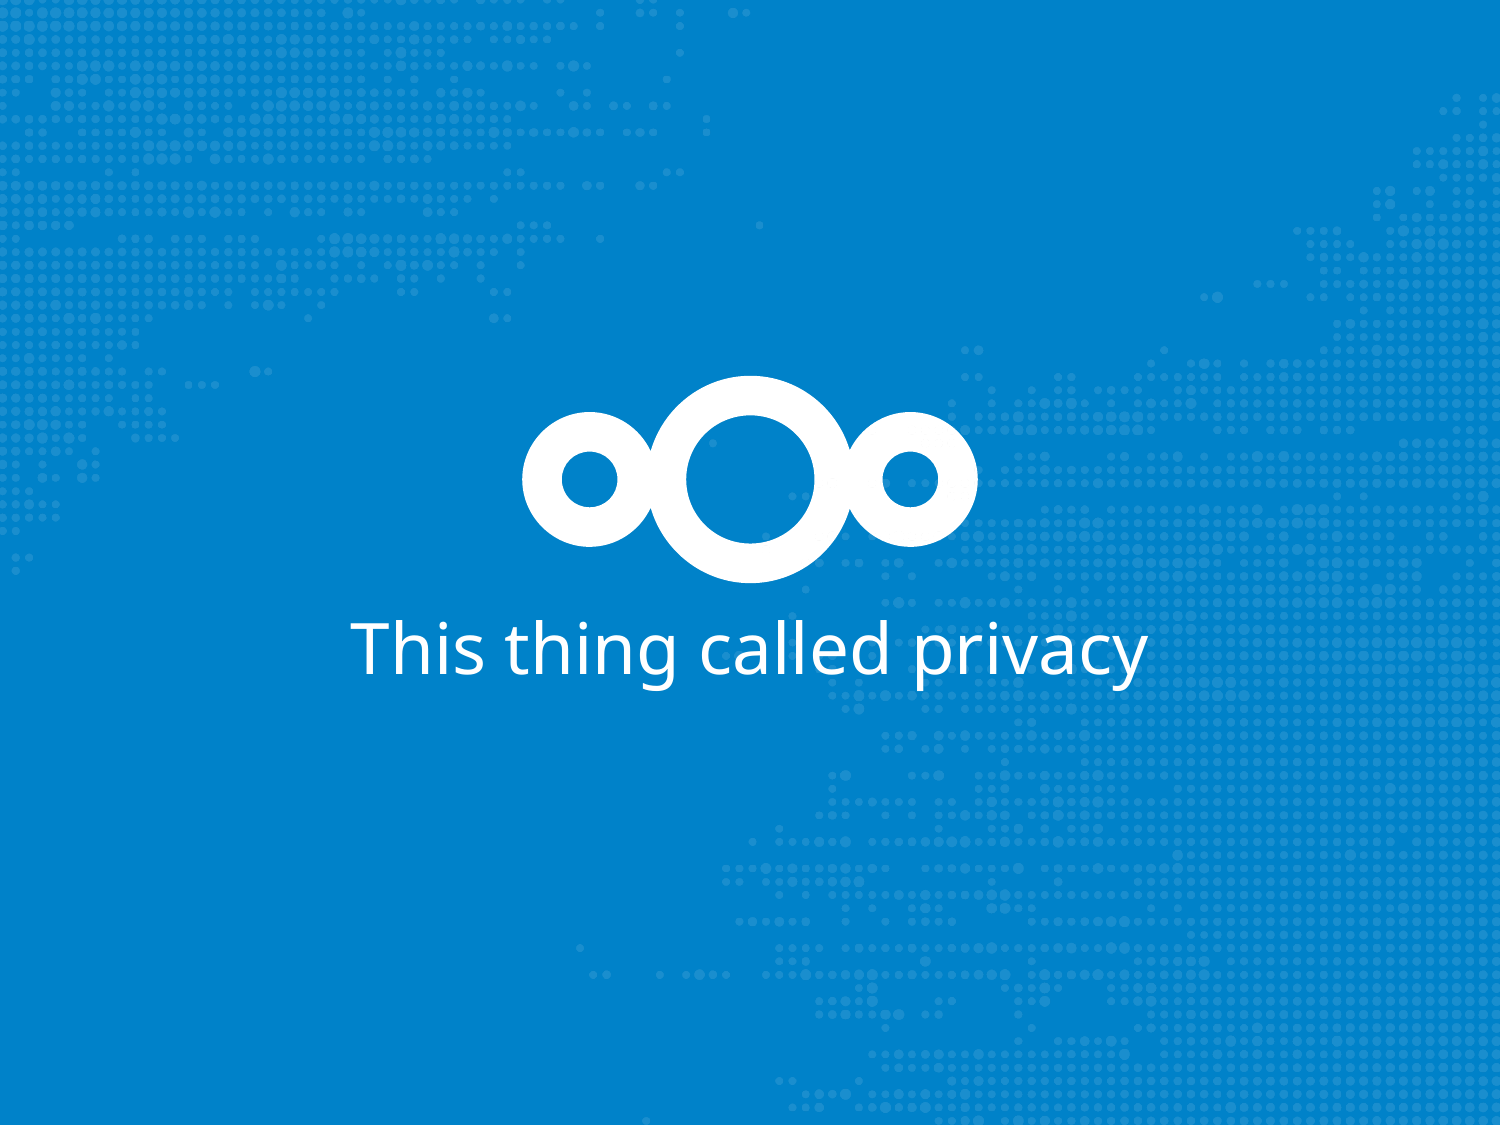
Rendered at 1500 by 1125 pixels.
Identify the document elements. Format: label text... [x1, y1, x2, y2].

title This thing called privacy [75, 552, 1425, 741]
